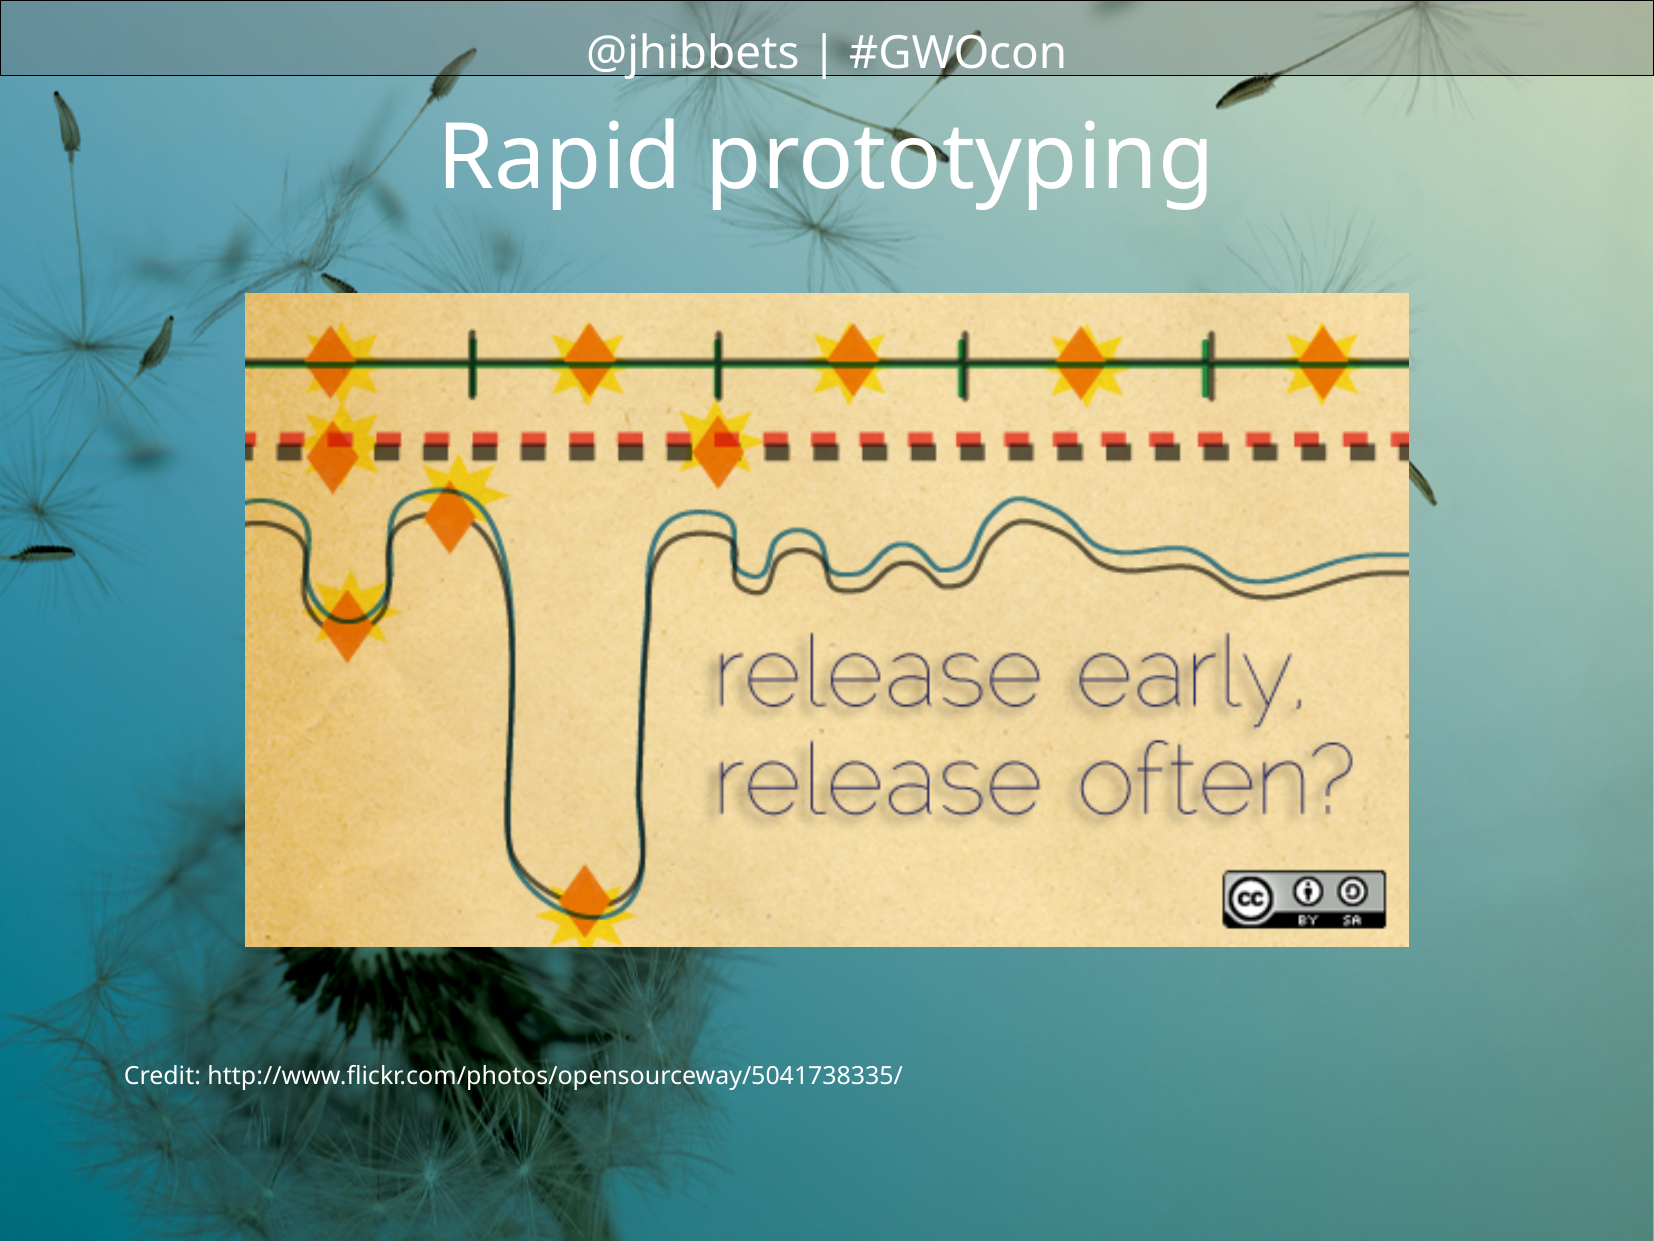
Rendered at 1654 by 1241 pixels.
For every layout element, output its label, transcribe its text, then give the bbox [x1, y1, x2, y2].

title Rapid prototyping [82, 49, 1571, 257]
text_box Credit: http://www.flickr.com/photos/opensourceway/5041738335/ [109, 1050, 922, 1094]
picture [0, 76, 1654, 1241]
